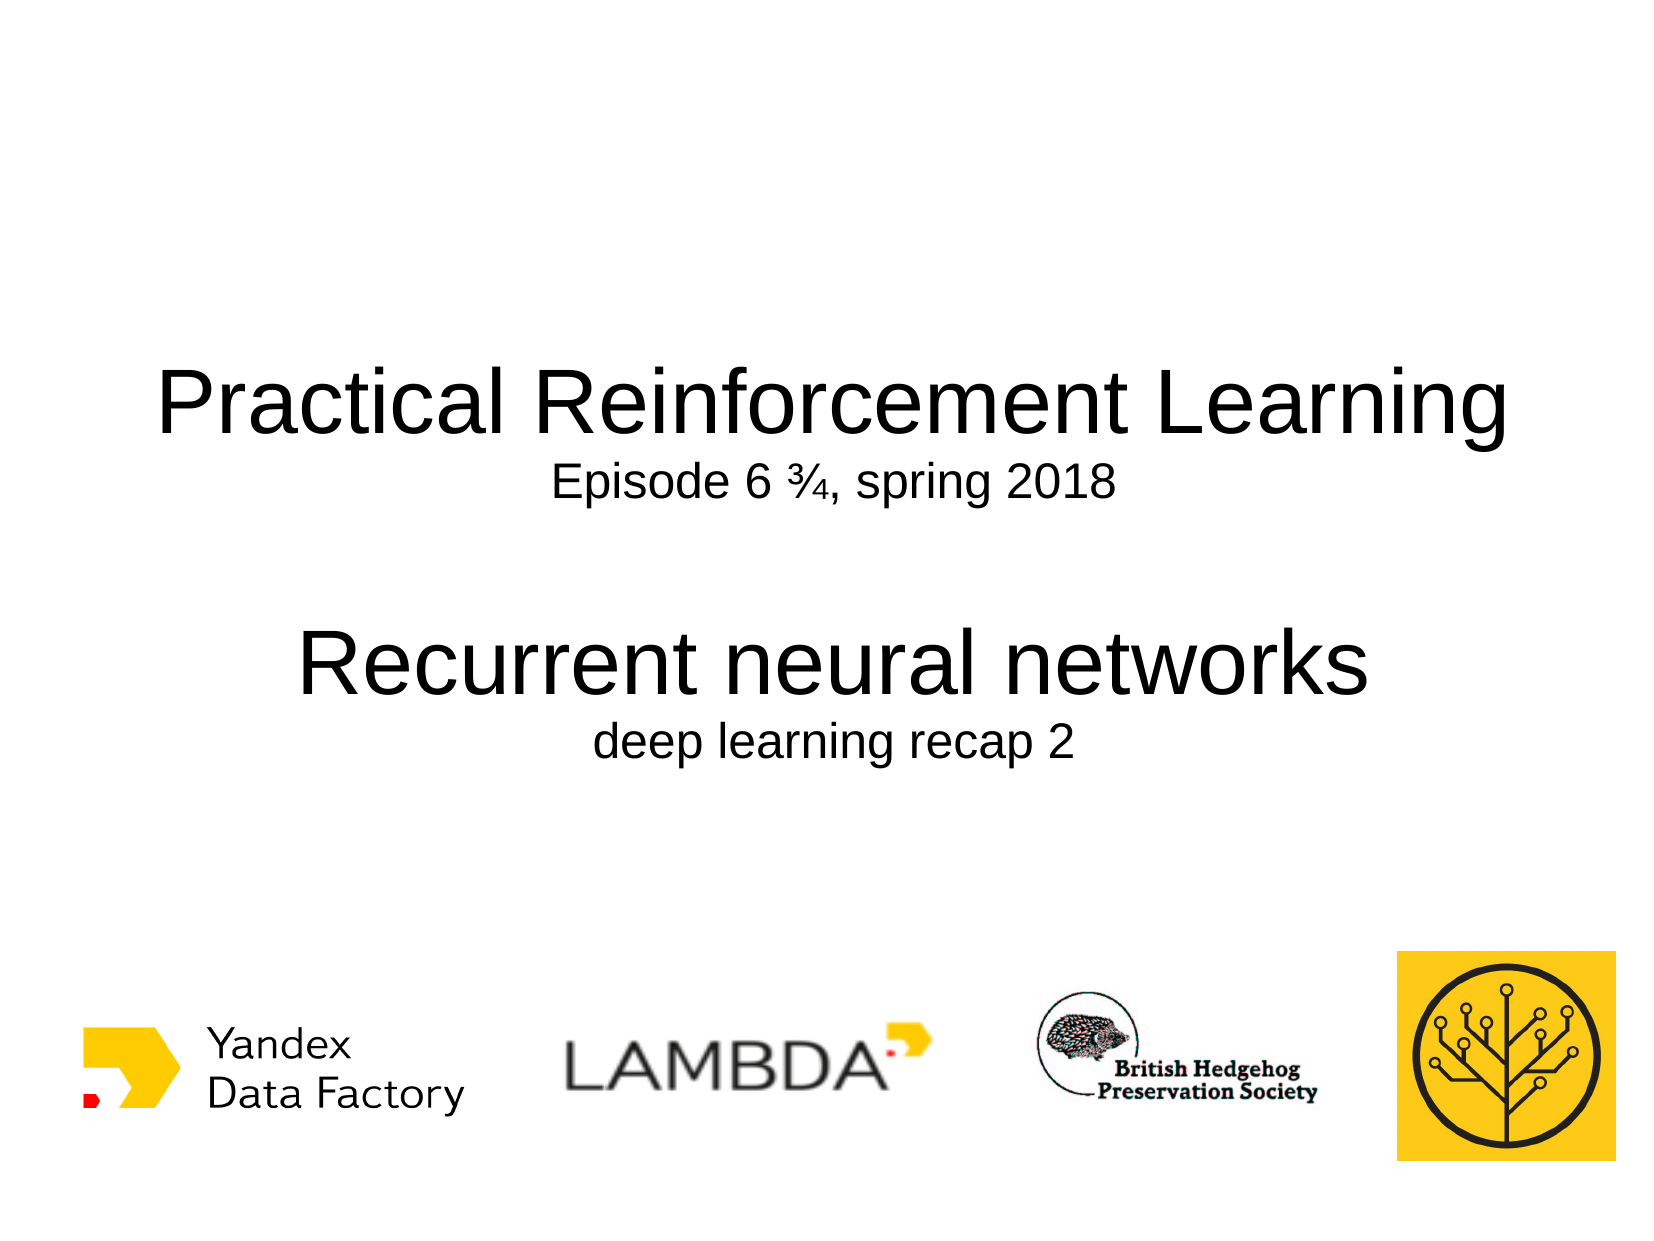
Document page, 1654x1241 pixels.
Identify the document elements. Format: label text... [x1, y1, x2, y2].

title Practical Reinforcement Learning Episode 6 ¾, spring 2018 Recurrent neural networks deep learning recap 2 [90, 349, 1579, 771]
picture [0, 887, 952, 1228]
picture [992, 942, 1616, 1200]
